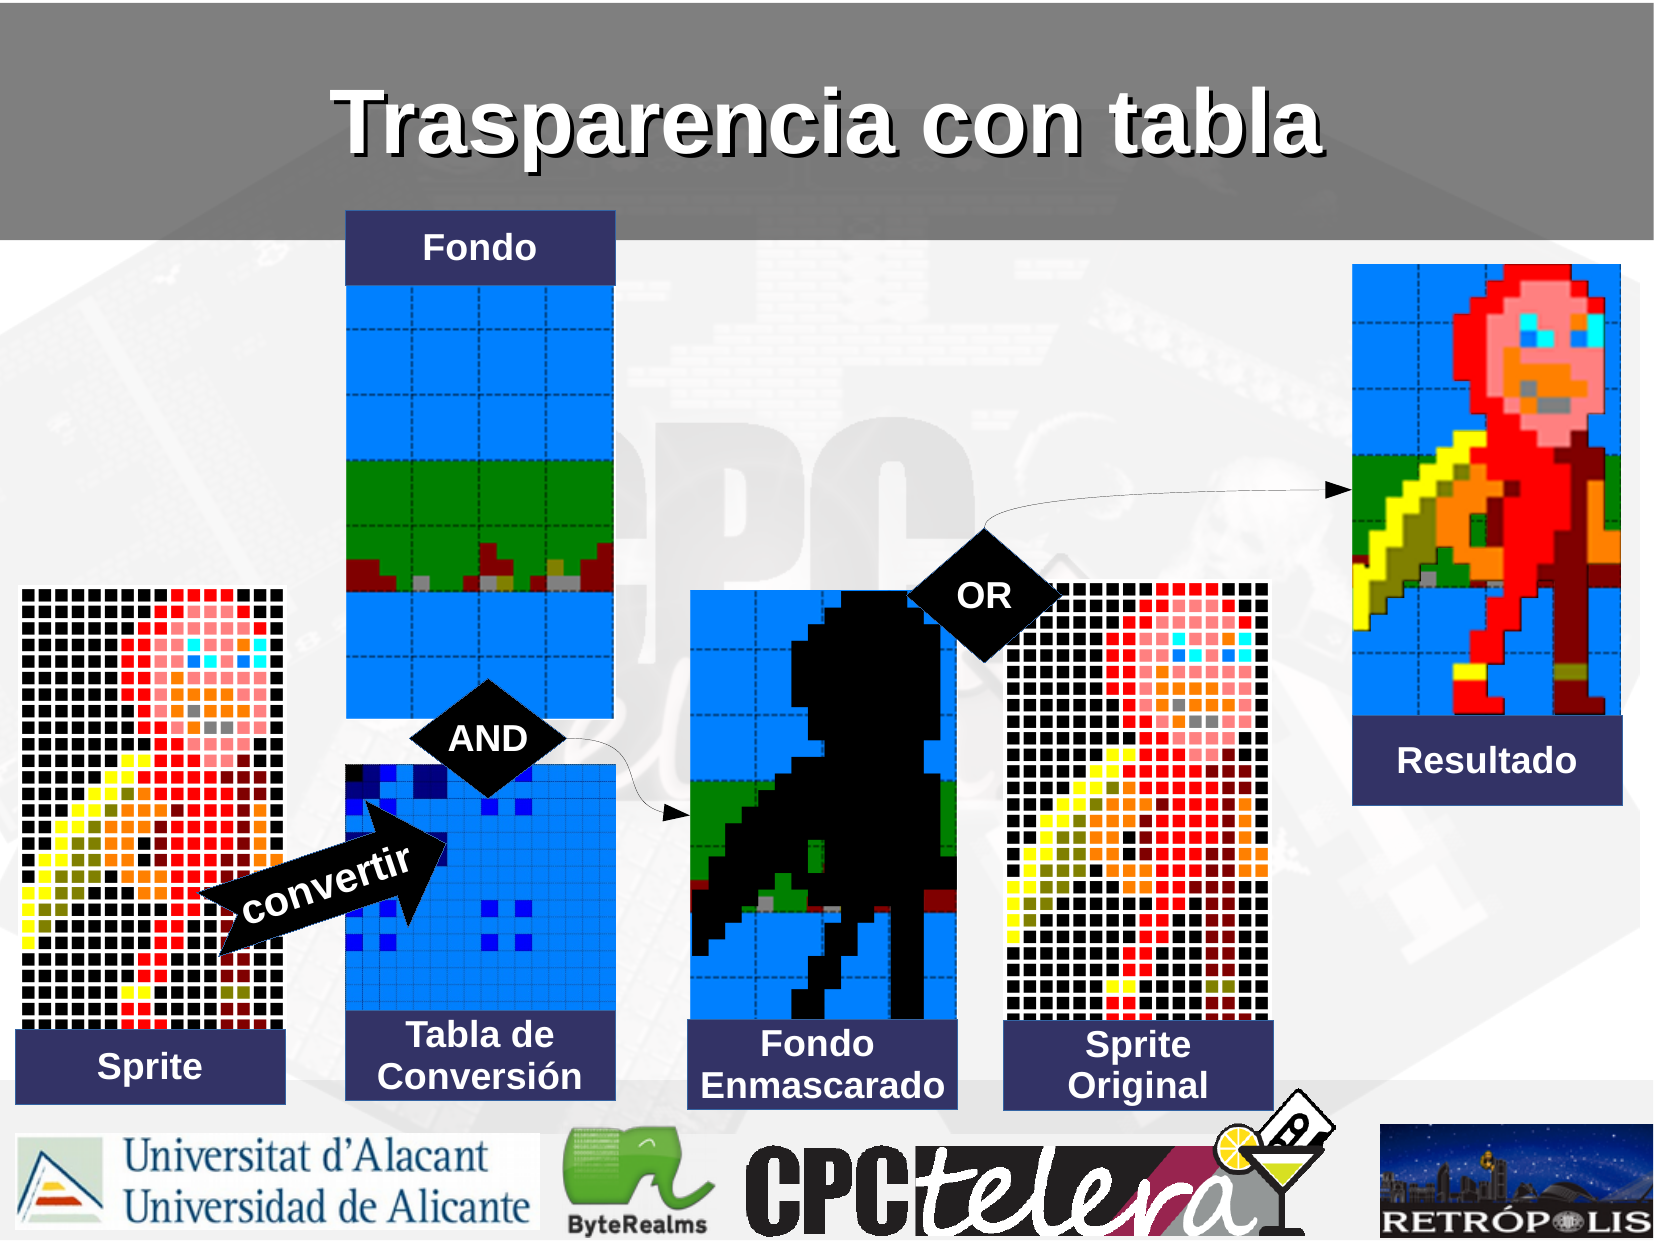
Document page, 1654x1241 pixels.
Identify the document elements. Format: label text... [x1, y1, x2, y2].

text_box Fondo [345, 210, 616, 286]
text_box OR [906, 528, 1063, 663]
picture [0, 241, 1654, 1238]
text_box Tabla de Conversión [345, 1010, 616, 1101]
text_box Sprite [15, 1029, 286, 1105]
text_box AND [409, 678, 567, 799]
text_box convertir [196, 799, 447, 957]
text_box Sprite Original [1003, 1020, 1274, 1111]
title Trasparencia con tabla [0, 2, 1654, 241]
text_box Fondo Enmascarado [687, 1019, 958, 1110]
text_box Resultado [1352, 715, 1623, 806]
